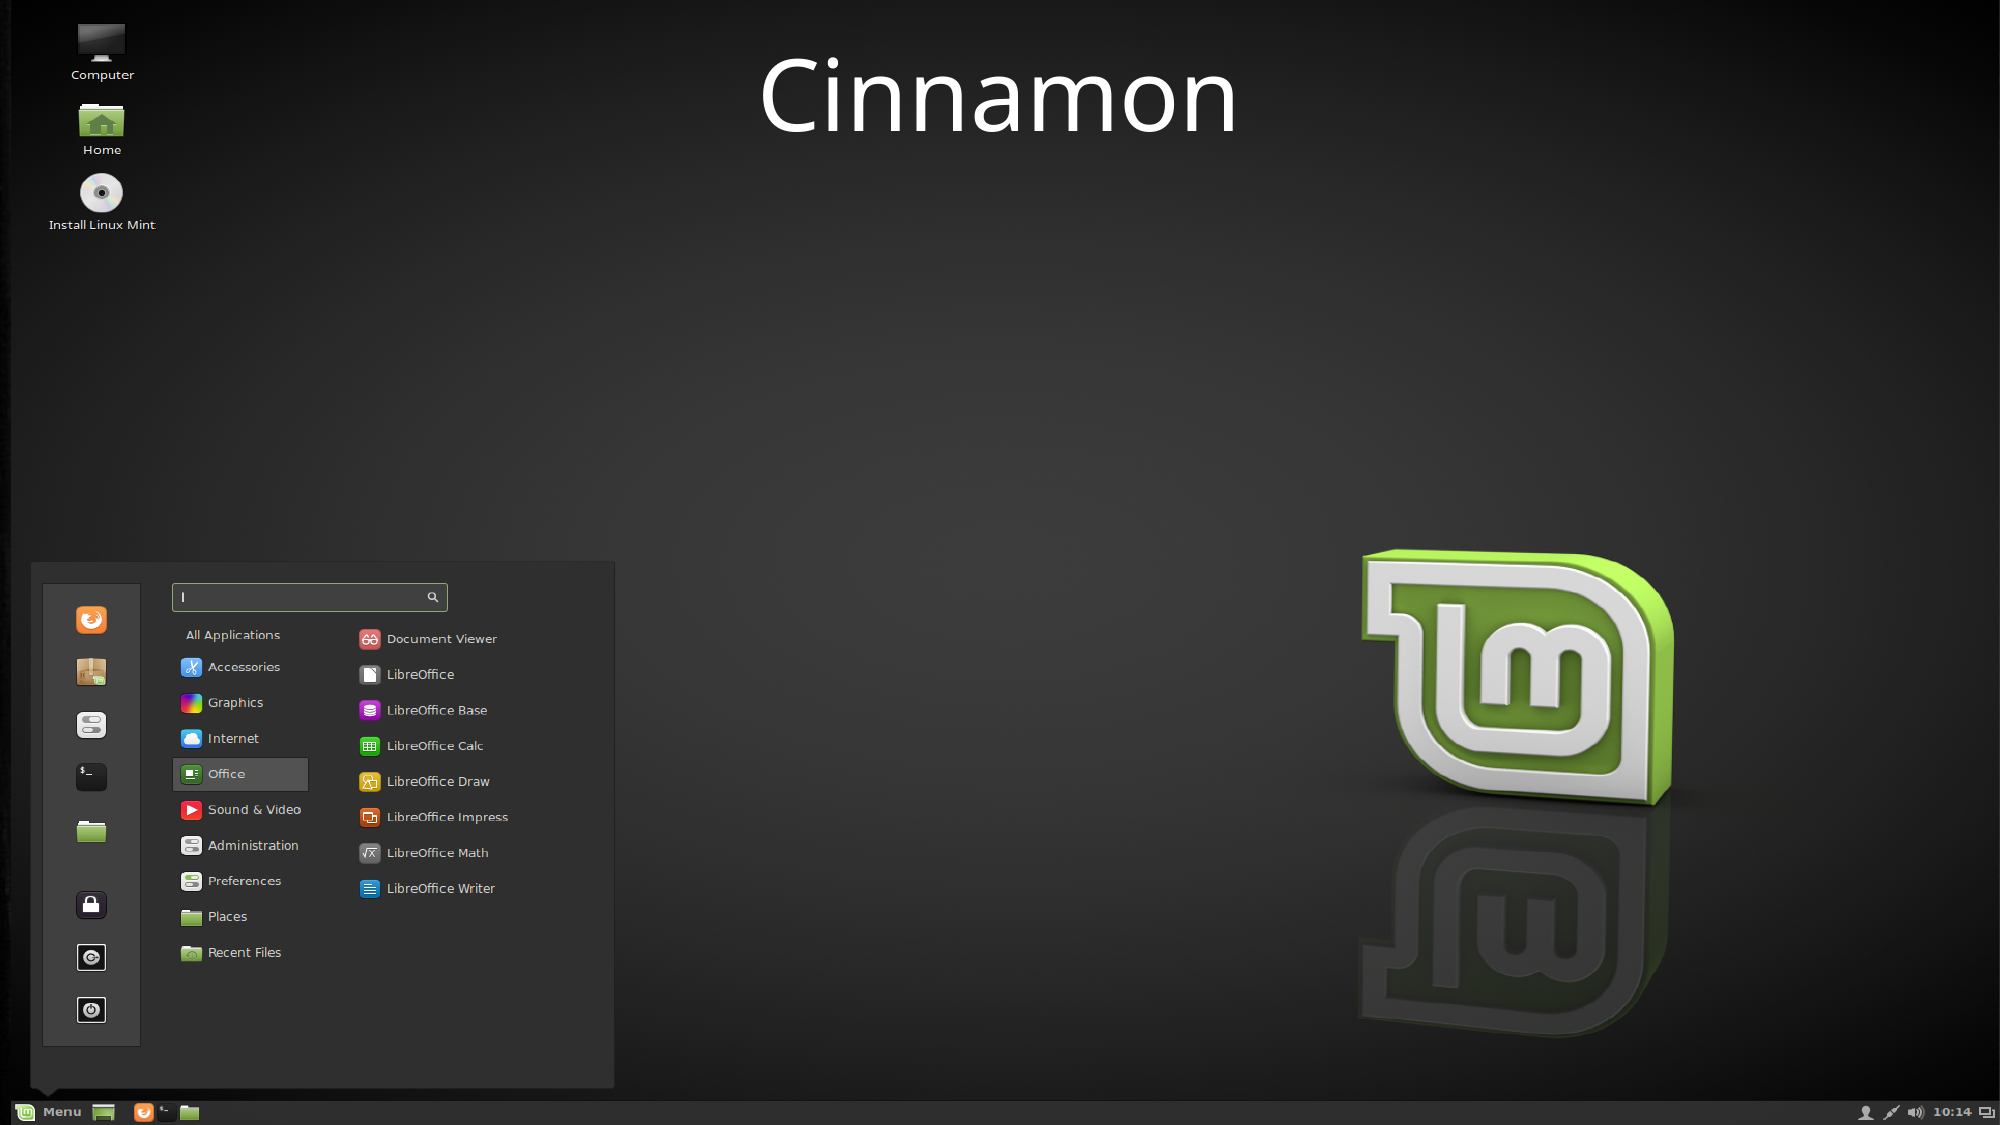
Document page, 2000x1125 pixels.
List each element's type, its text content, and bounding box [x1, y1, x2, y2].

title Cinnamon [249, 0, 1750, 160]
picture [0, 0, 2000, 1125]
